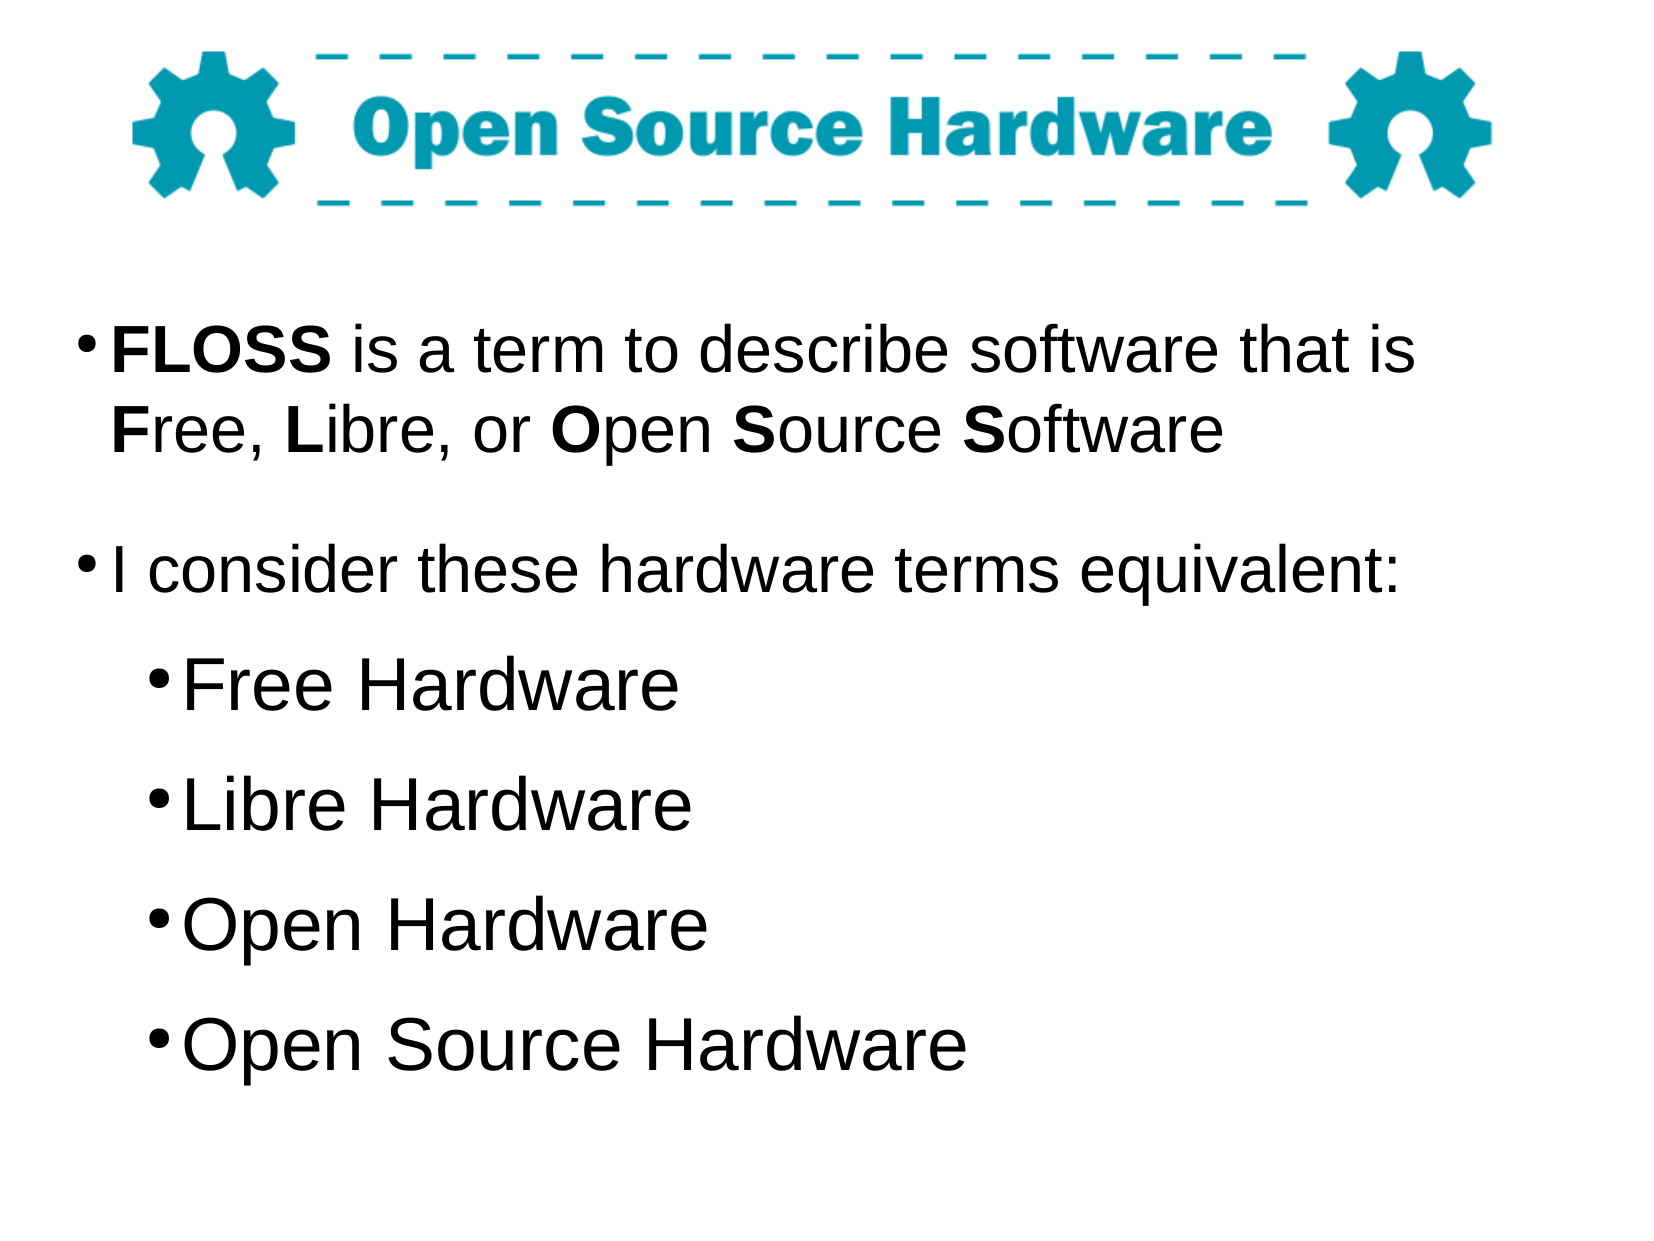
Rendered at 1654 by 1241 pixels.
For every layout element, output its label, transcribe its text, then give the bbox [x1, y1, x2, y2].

picture [114, 11, 1530, 240]
text_box FLOSS is a term to describe software that is Free, Libre, or Open Source Software I consider these hardware terms equivalent: Free Hardware Libre Hardware Open Hardware Open Source Hardware [75, 245, 1538, 1191]
